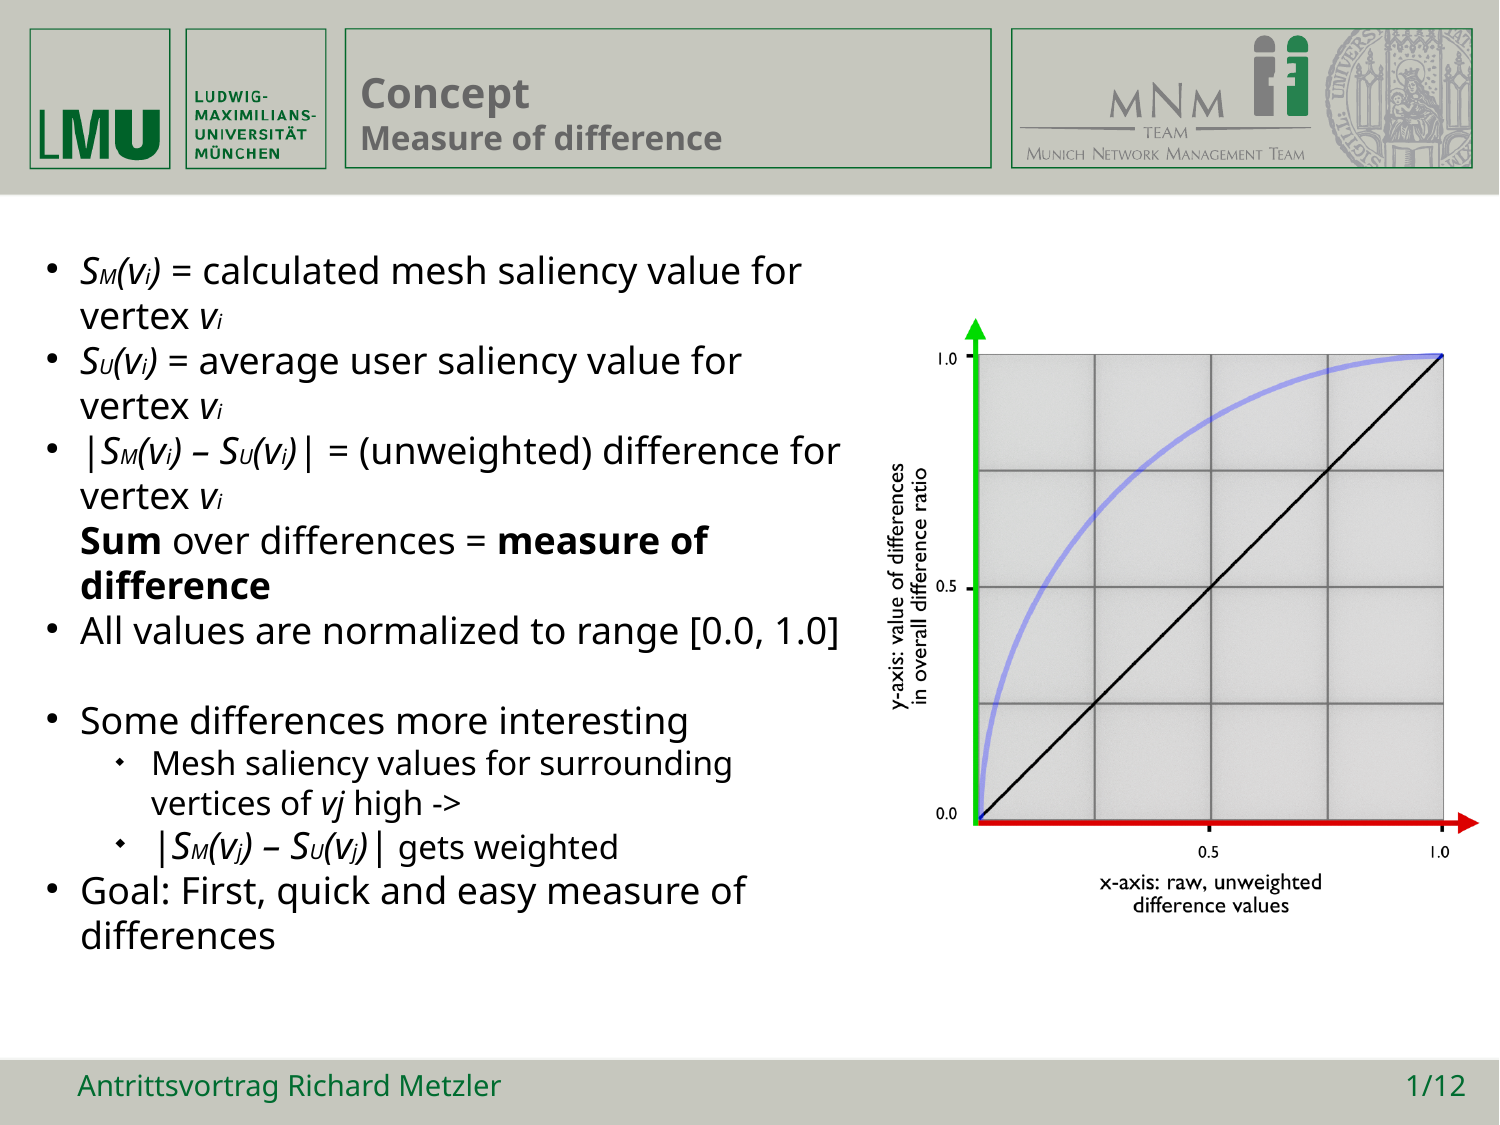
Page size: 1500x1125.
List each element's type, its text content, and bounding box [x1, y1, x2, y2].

text_box SM(vi) = calculated mesh saliency value for vertex vi SU(vi) = average user saliency value for vertex vi |SM(vi) – SU(vi)| = (unweighted) difference for vertex vi Sum over differences = measure of difference All values are normalized to range [0.0, 1.0] Some differences more interesting Mesh saliency values for surrounding vertices of vj high -> |SM(vj) – SU(vj)| gets weighted Goal: First, quick and easy measure of differences [30, 239, 871, 991]
text_box Concept Measure of difference [345, 59, 986, 165]
picture [0, 0, 1499, 196]
picture [885, 314, 1486, 915]
picture [0, 1058, 1499, 1125]
text_box 1/12 [1320, 1059, 1482, 1107]
text_box Antrittsvortrag Richard Metzler [62, 1059, 1245, 1107]
